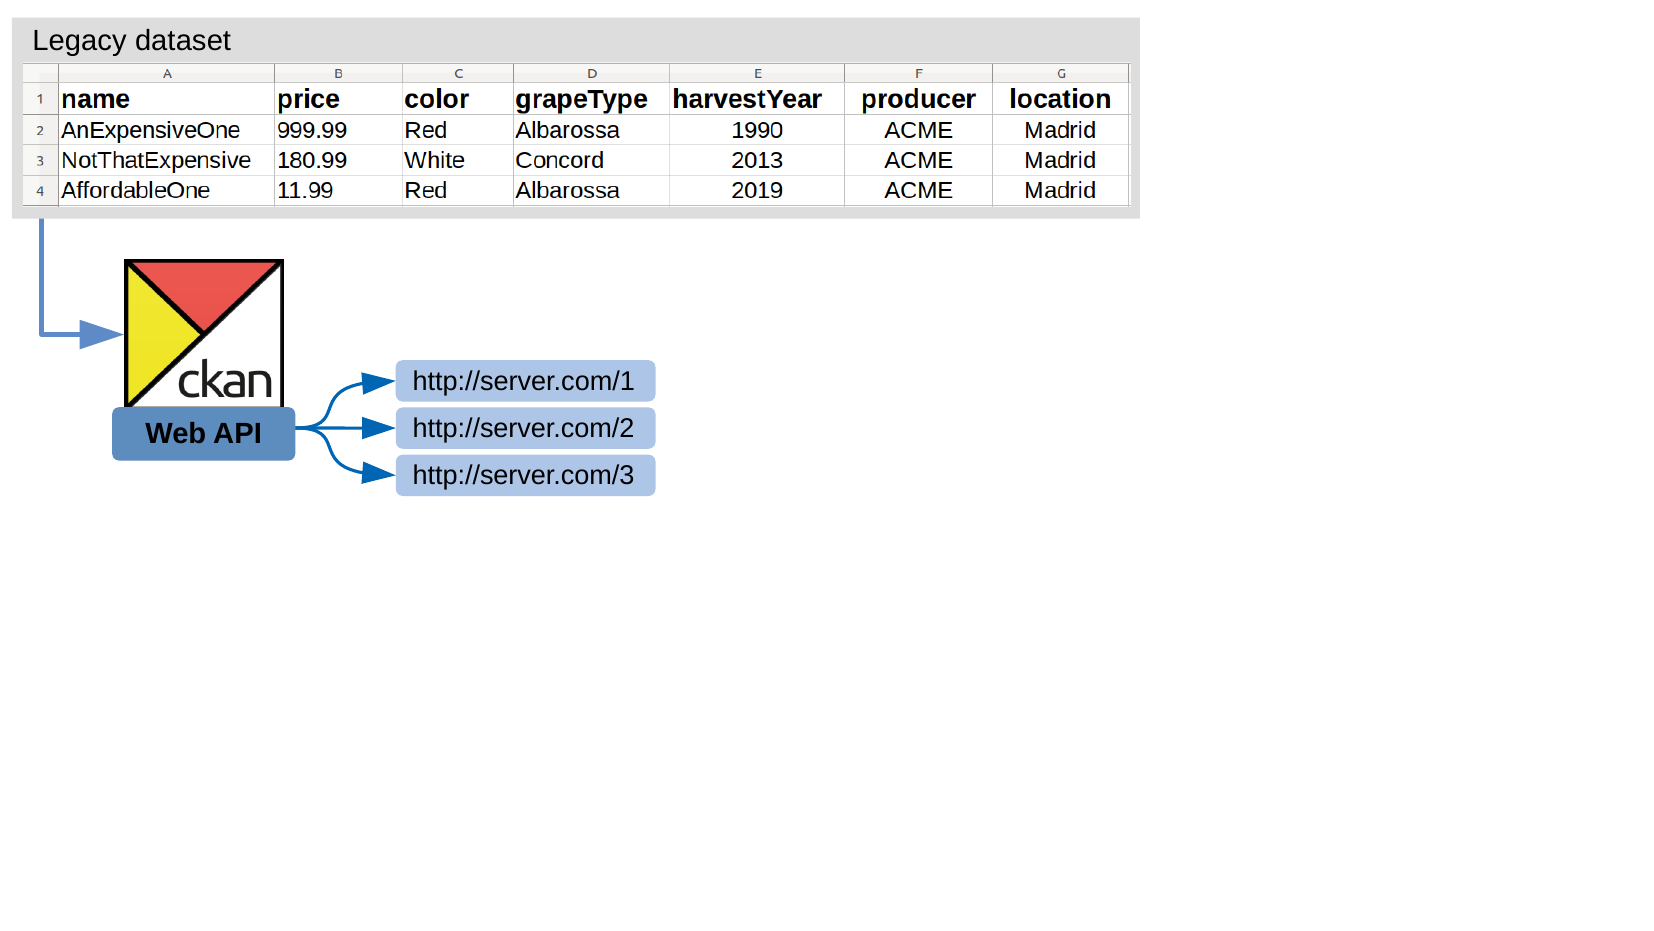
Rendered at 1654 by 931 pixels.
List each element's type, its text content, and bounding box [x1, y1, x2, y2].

text_box http://server.com/3 [395, 454, 656, 497]
picture [23, 62, 1131, 207]
text_box http://server.com/2 [395, 407, 656, 449]
text_box http://server.com/1 [395, 360, 656, 402]
text_box [11, 17, 1140, 219]
picture [124, 259, 284, 407]
text_box Legacy dataset [17, 16, 272, 64]
text_box Web API [112, 407, 296, 461]
